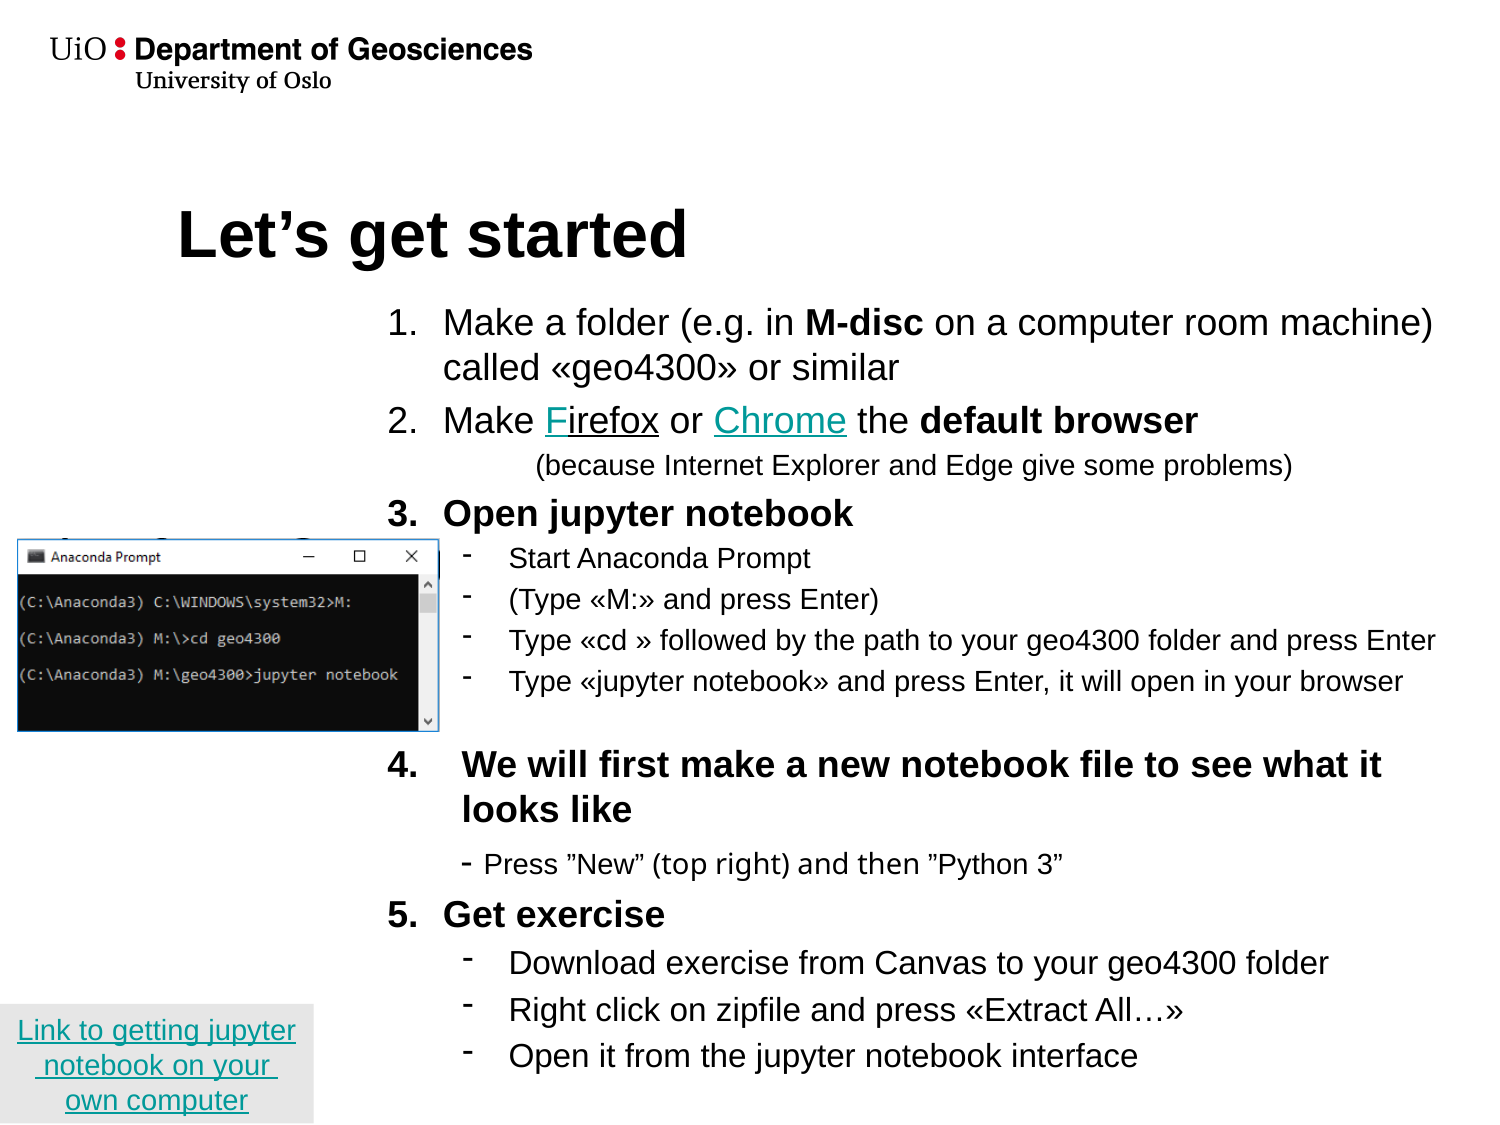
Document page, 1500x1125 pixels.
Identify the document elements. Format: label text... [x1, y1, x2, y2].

text_box Link to getting jupyter notebook on your own computer [0, 1003, 314, 1124]
text_box Let’s get started [162, 137, 1425, 325]
picture [50, 37, 532, 93]
picture [17, 538, 440, 732]
text_box Make a folder (e.g. in M-disc on a computer room machine) called «geo4300» or similar Make Firefox or Chrome the default browser (because Internet Explorer and Edge give some problems) Open jupyter notebook Start Anaconda Prompt (Type «M:» and press Enter) Type «cd » followed by the path to your geo4300 folder and press Enter Type «jupyter notebook» and press Enter, it will open in your browser We will first make a new notebook file to see what it looks like - Press ”New” (top right) and then ”Python 3” Get exercise Download exercise from Canvas to your geo4300 folder Right click on zipfile and press «Extract All…» Open it from the jupyter notebook interface [371, 290, 1493, 966]
